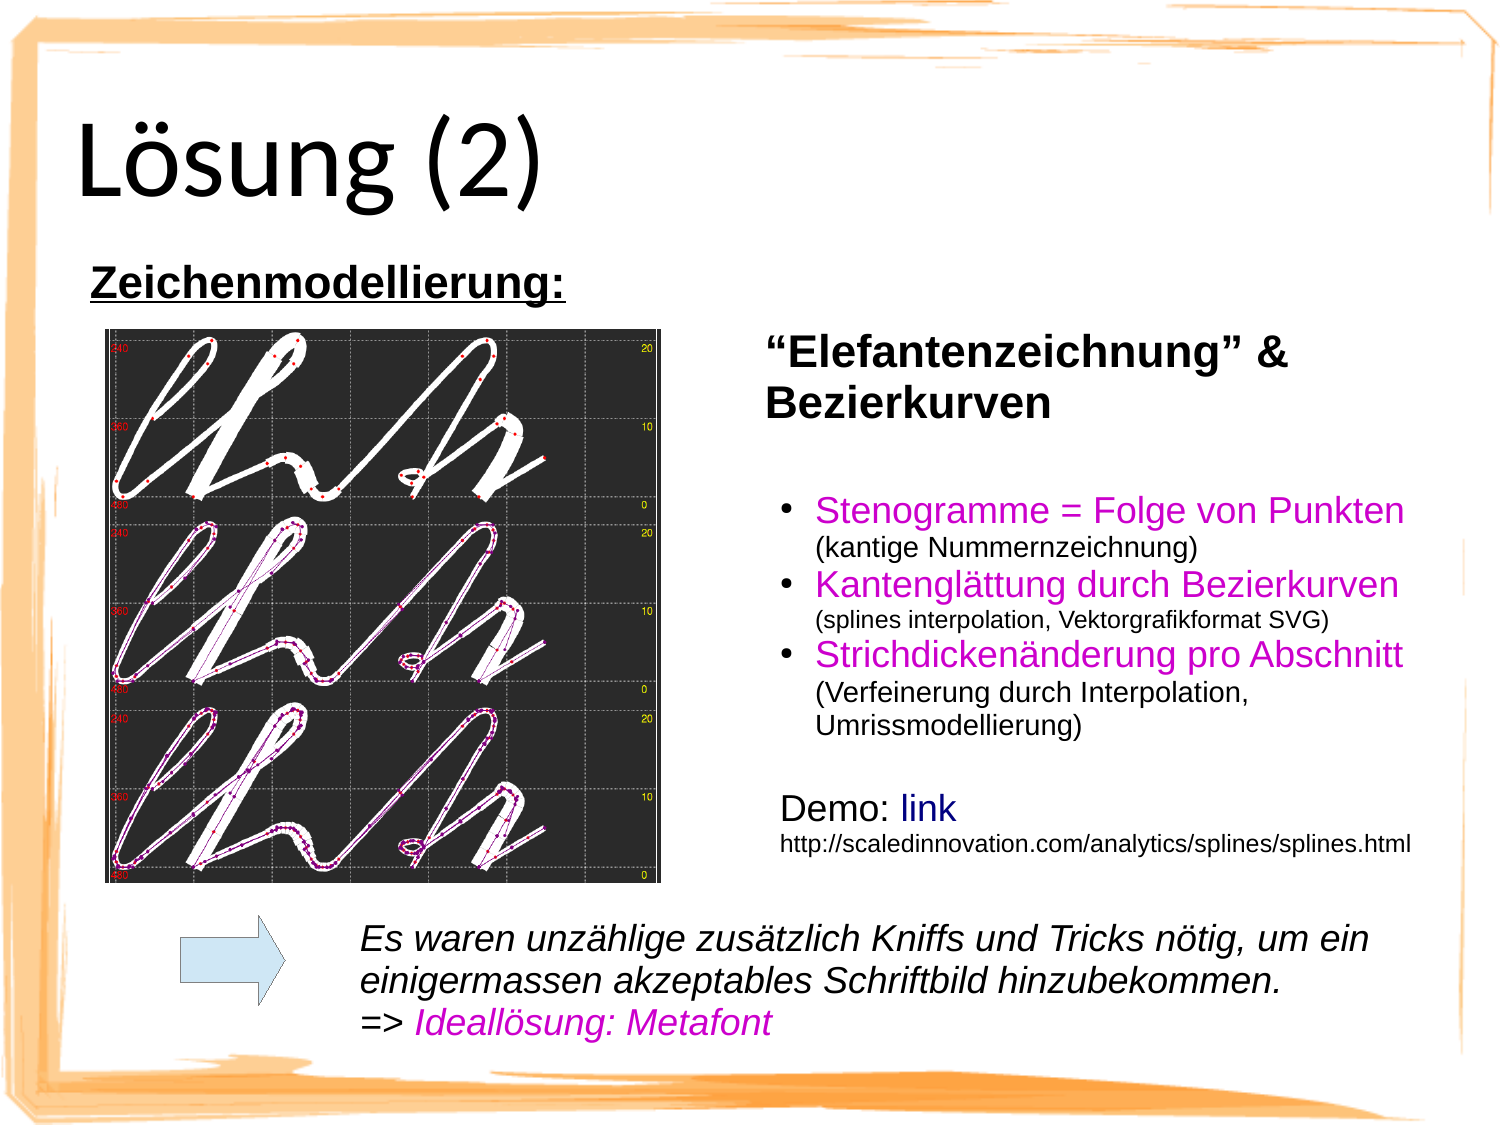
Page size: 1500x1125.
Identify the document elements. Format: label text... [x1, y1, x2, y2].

text_box Demo: link http://scaledinnovation.com/analytics/splines/splines.html [765, 780, 1486, 865]
title Lösung (2) [75, 112, 1350, 225]
text_box [180, 915, 286, 1006]
text_box Stenogramme = Folge von Punkten (kantige Nummernzeichnung) Kantenglättung durch Bezierkurven (splines interpolation, Vektorgrafikformat SVG) Strichdickenänderung pro Abschnitt (Verfeinerung durch Interpolation, Umrissmodellierung) [765, 439, 1456, 748]
text_box “Elefantenzeichnung” & Bezierkurven [750, 318, 1306, 436]
picture [0, 0, 1500, 1125]
text_box Es waren unzählige zusätzlich Kniffs und Tricks nötig, um ein einigermassen akzeptables Schriftbild hinzubekommen. => Ideallösung: Metafont [345, 909, 1426, 1051]
text_box Zeichenmodellierung: [75, 249, 781, 315]
